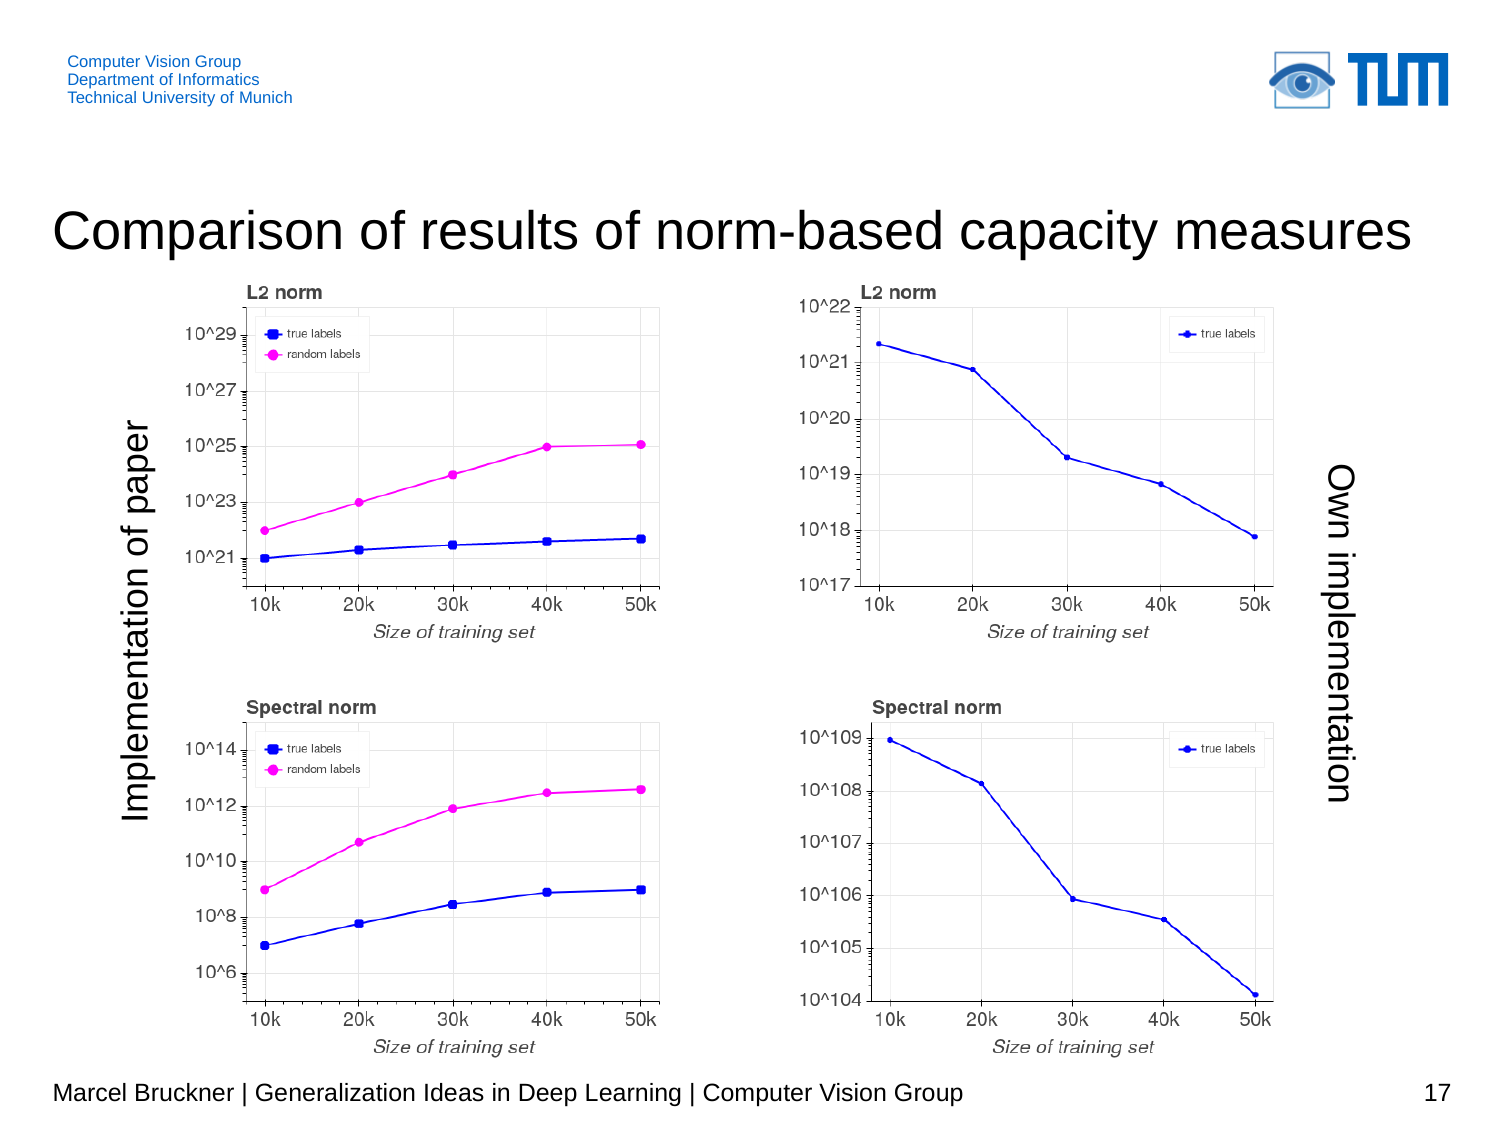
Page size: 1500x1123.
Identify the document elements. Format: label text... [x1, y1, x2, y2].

picture [1269, 47, 1335, 113]
picture [177, 271, 686, 646]
picture [791, 271, 1300, 646]
picture [177, 686, 686, 1061]
text_box Own implementation [1311, 448, 1371, 886]
title Comparison of results of norm-based capacity measures [52, 200, 1453, 261]
picture [791, 686, 1300, 1061]
text_box Implementation of paper [106, 401, 166, 839]
